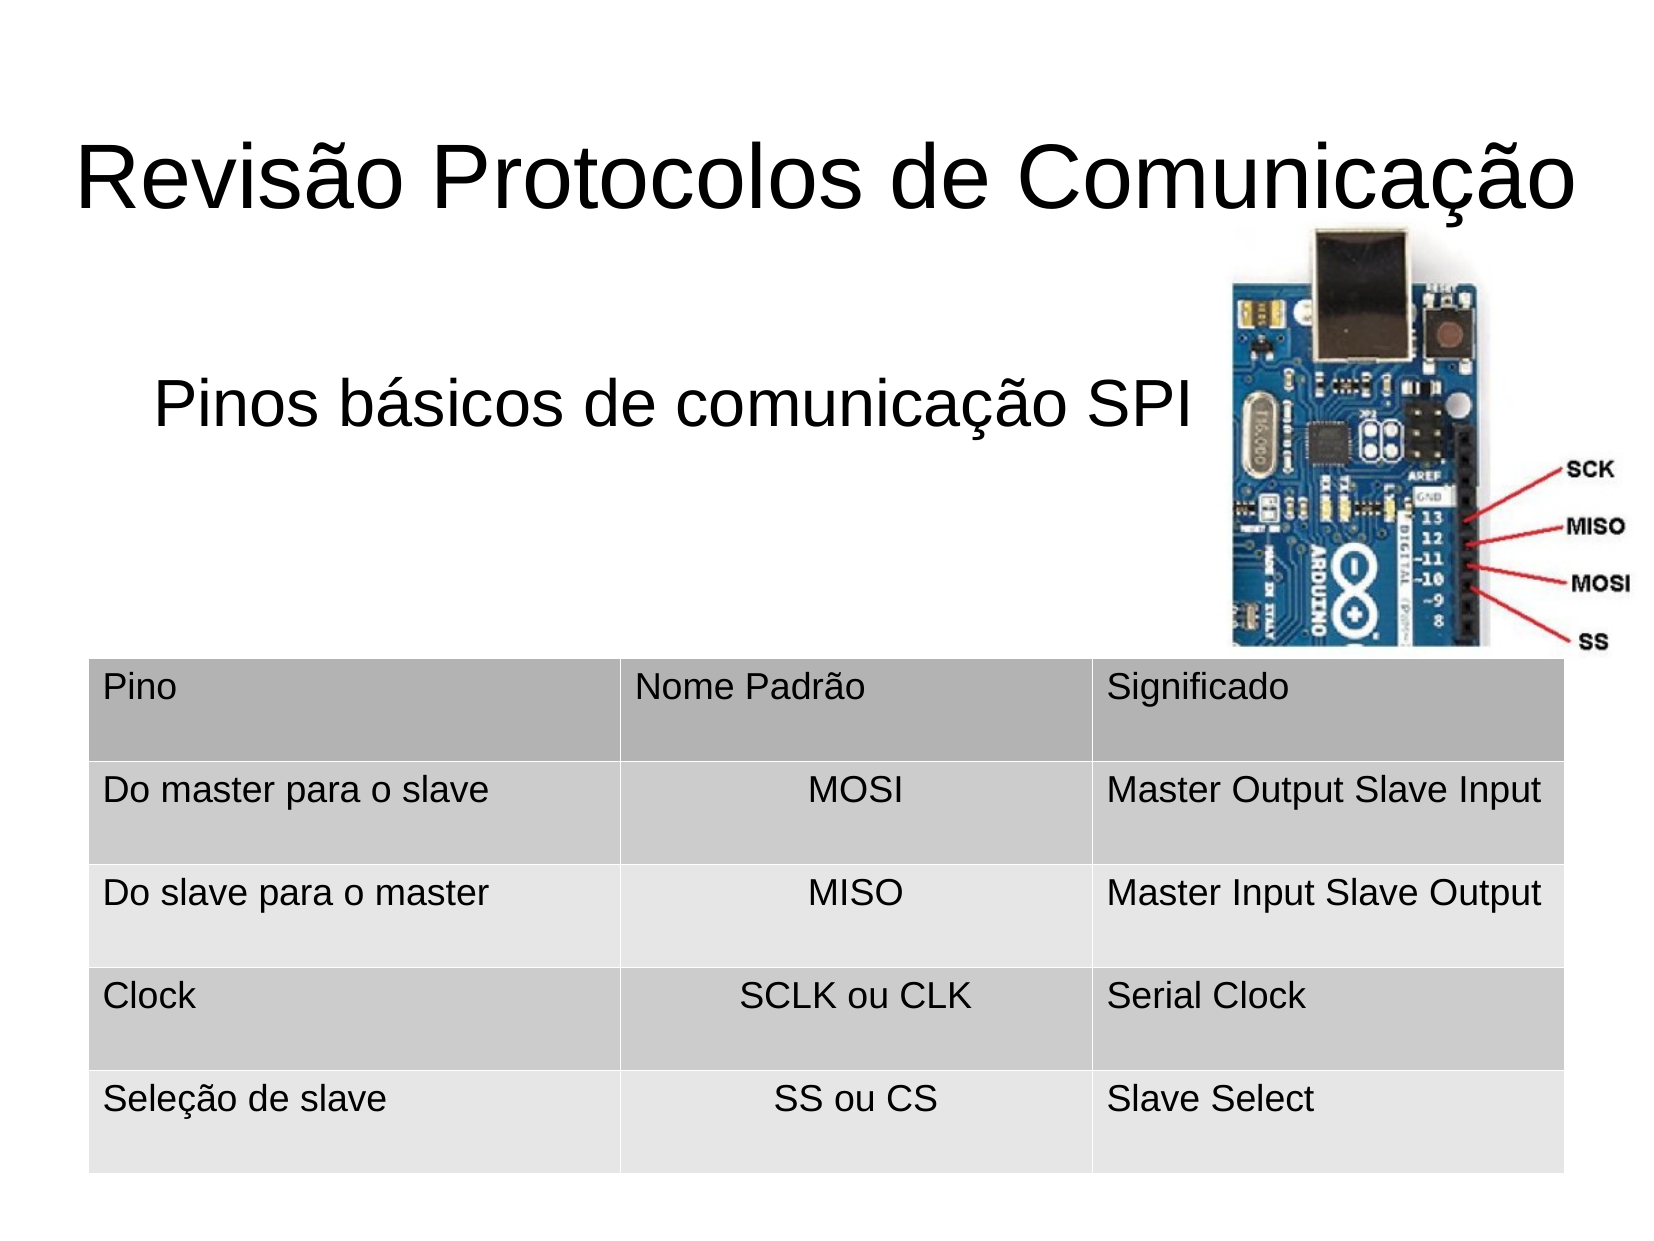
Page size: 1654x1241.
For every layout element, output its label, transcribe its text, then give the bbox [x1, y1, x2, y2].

list Pinos básicos de comunicação SPI [82, 366, 1571, 478]
table_header Pino [89, 659, 620, 761]
title Revisão Protocolos de Comunicação [29, 73, 1625, 281]
table_cell Do master para o slave [89, 762, 620, 864]
table_cell SS ou CS [621, 1071, 1092, 1173]
table_cell Slave Select [1093, 1071, 1564, 1173]
picture [1208, 200, 1638, 662]
table_cell Serial Clock [1093, 968, 1564, 1070]
table_header Significado [1093, 659, 1564, 761]
table_header Nome Padrão [621, 659, 1092, 761]
table_cell Master Output Slave Input [1093, 762, 1564, 864]
table_cell MOSI [621, 762, 1092, 864]
table_cell Clock [89, 968, 620, 1070]
table_cell Master Input Slave Output [1093, 865, 1564, 967]
table_cell Do slave para o master [89, 865, 620, 967]
table_cell Seleção de slave [89, 1071, 620, 1173]
table_cell MISO [621, 865, 1092, 967]
table_cell SCLK ou CLK [621, 968, 1092, 1070]
